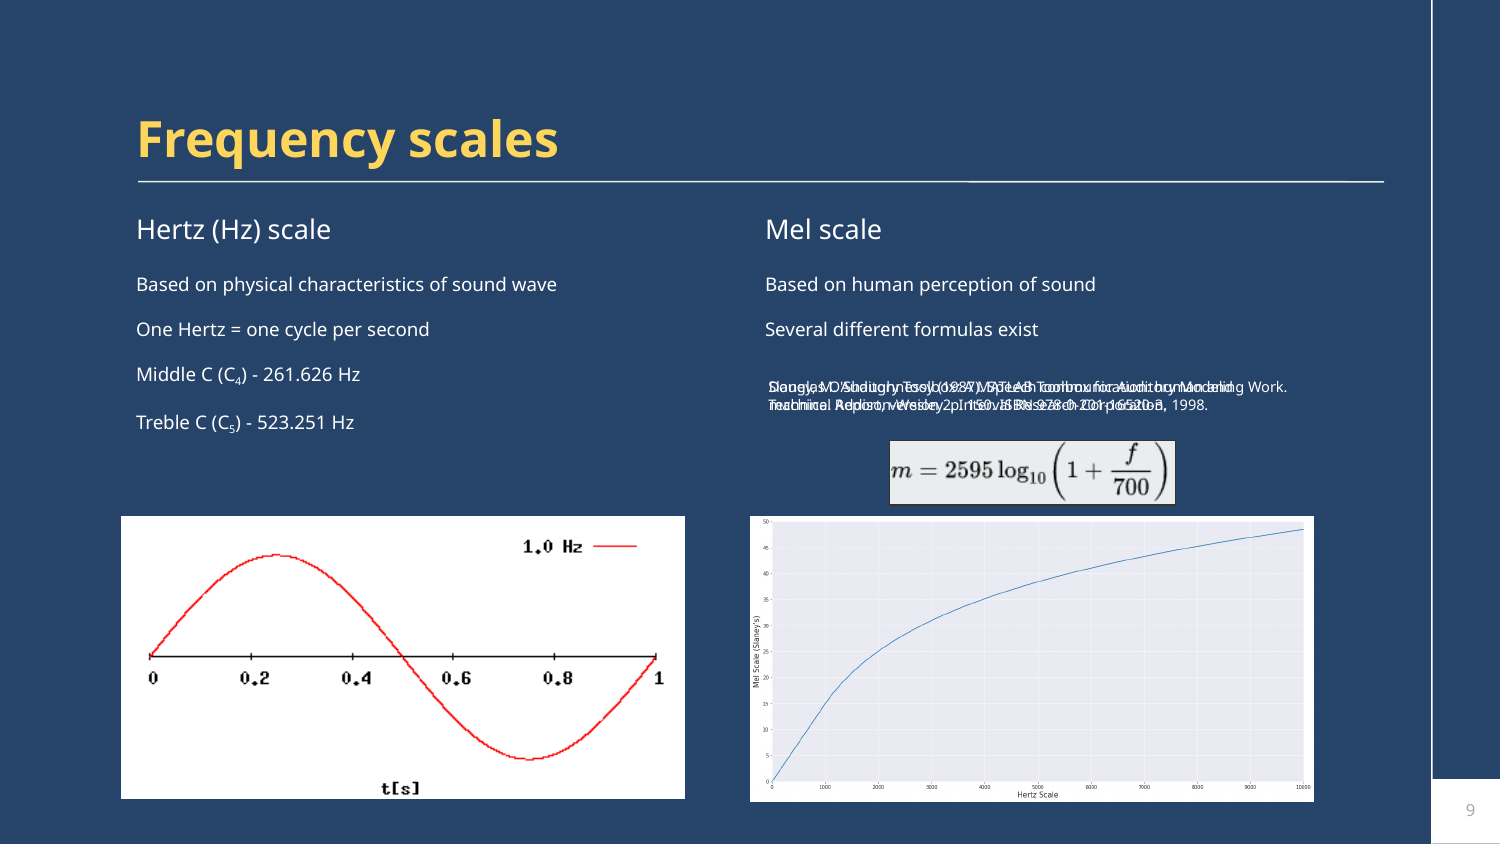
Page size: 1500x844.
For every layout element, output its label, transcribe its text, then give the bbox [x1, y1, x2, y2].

text_box Douglas O'Shaughnessy (1987). Speech communication: human and machine. Addison-Wesley. p. 150. ISBN 978-0-201-16520-3. [753, 363, 1310, 428]
list Based on physical characteristics of sound wave One Hertz = one cycle per second Middle C (C4) - 261.626 Hz Treble C (C5) - 523.251 Hz [121, 275, 624, 516]
text_box [889, 440, 1176, 506]
picture [750, 516, 1314, 802]
subtitle Hertz (Hz) scale [121, 192, 624, 275]
picture [890, 439, 1173, 505]
subtitle Mel scale [750, 192, 1037, 275]
picture [121, 516, 685, 799]
slide_number <number> [1400, 779, 1491, 844]
title Frequency scales [121, 92, 1131, 174]
list Based on human perception of sound Several different formulas exist [750, 257, 1253, 356]
